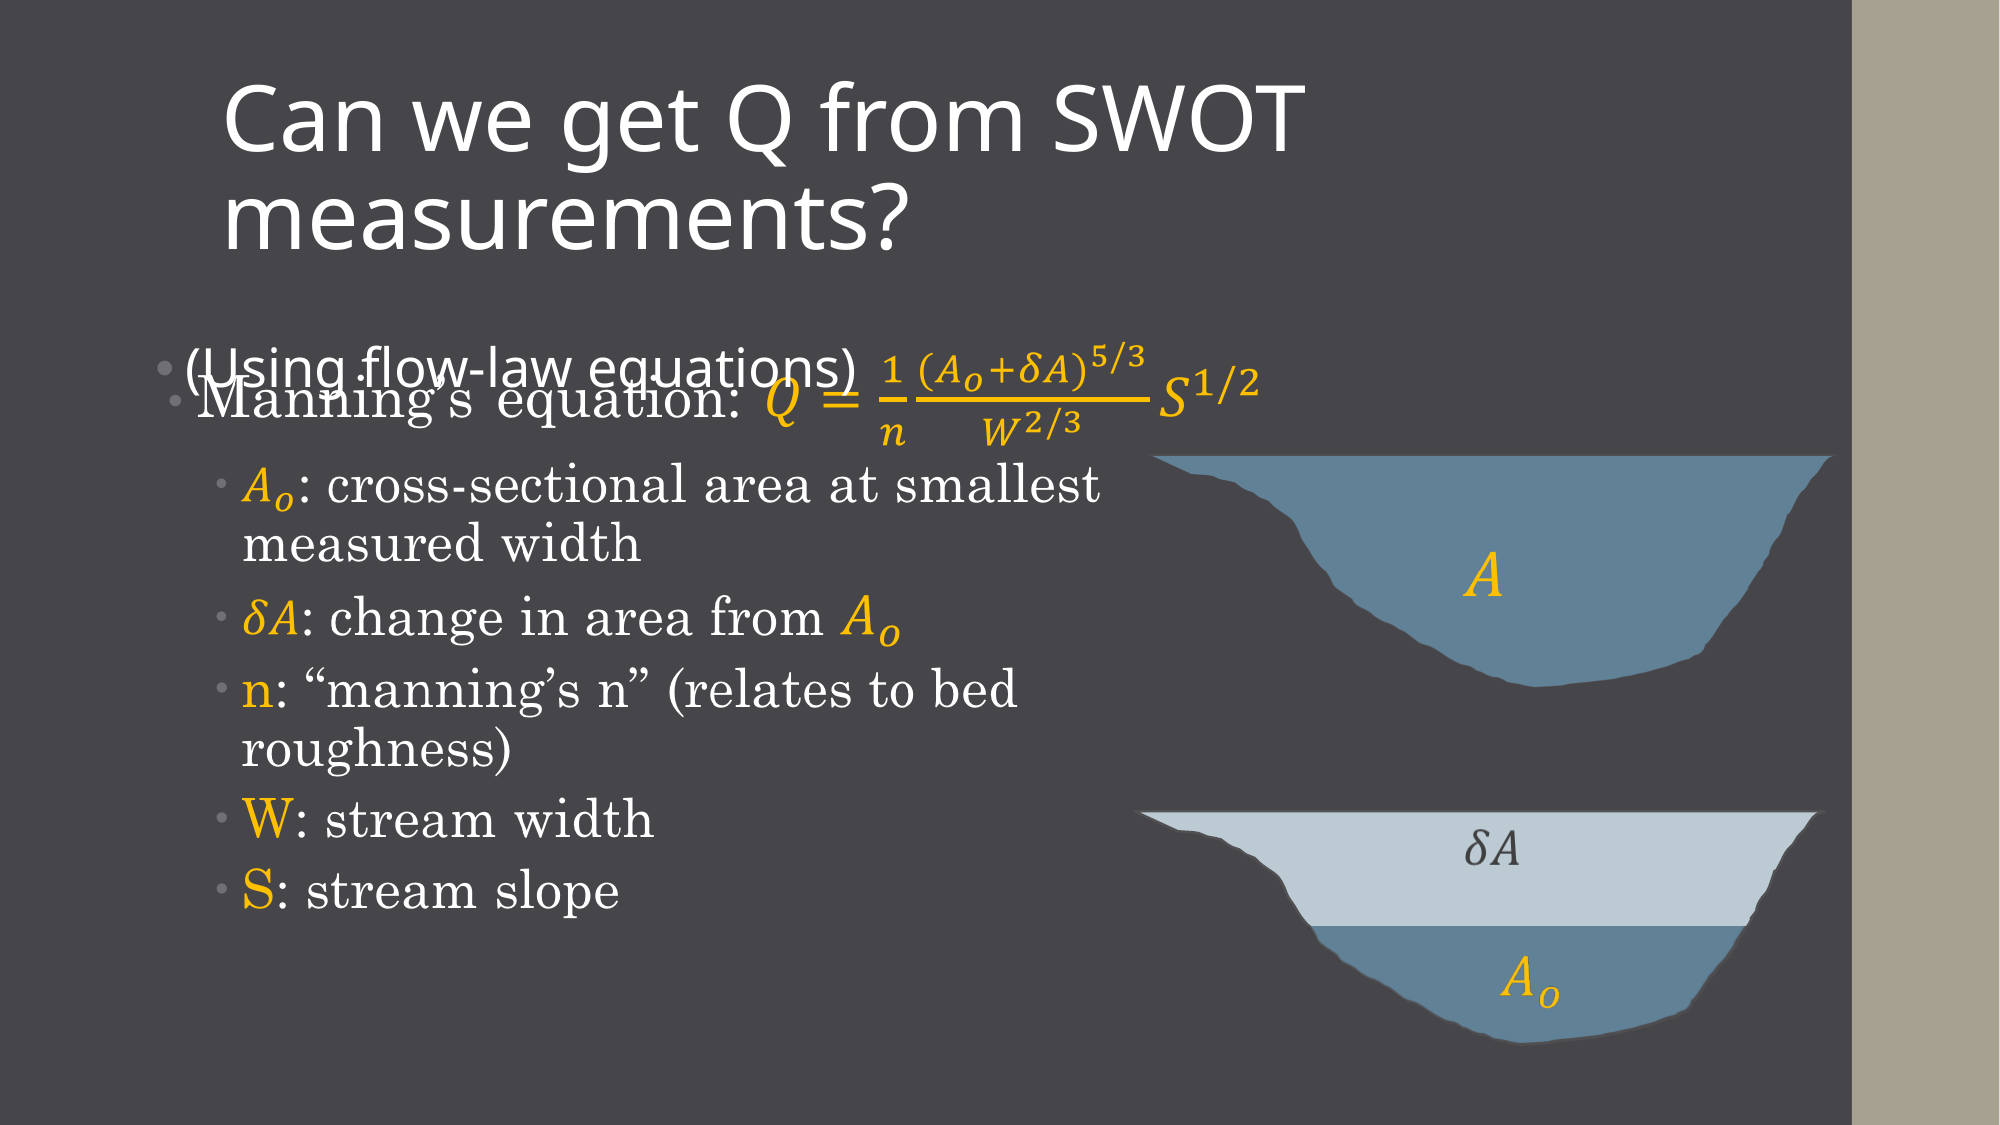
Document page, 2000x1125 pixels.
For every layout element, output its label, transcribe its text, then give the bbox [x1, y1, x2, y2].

list (Using flow-law equations) [140, 330, 1288, 1045]
title Can we get Q from SWOT measurements? [206, 60, 1797, 278]
text_box [1475, 930, 1589, 1017]
text_box [1147, 454, 1838, 688]
text_box [1134, 807, 1825, 926]
picture [1132, 926, 1825, 1045]
